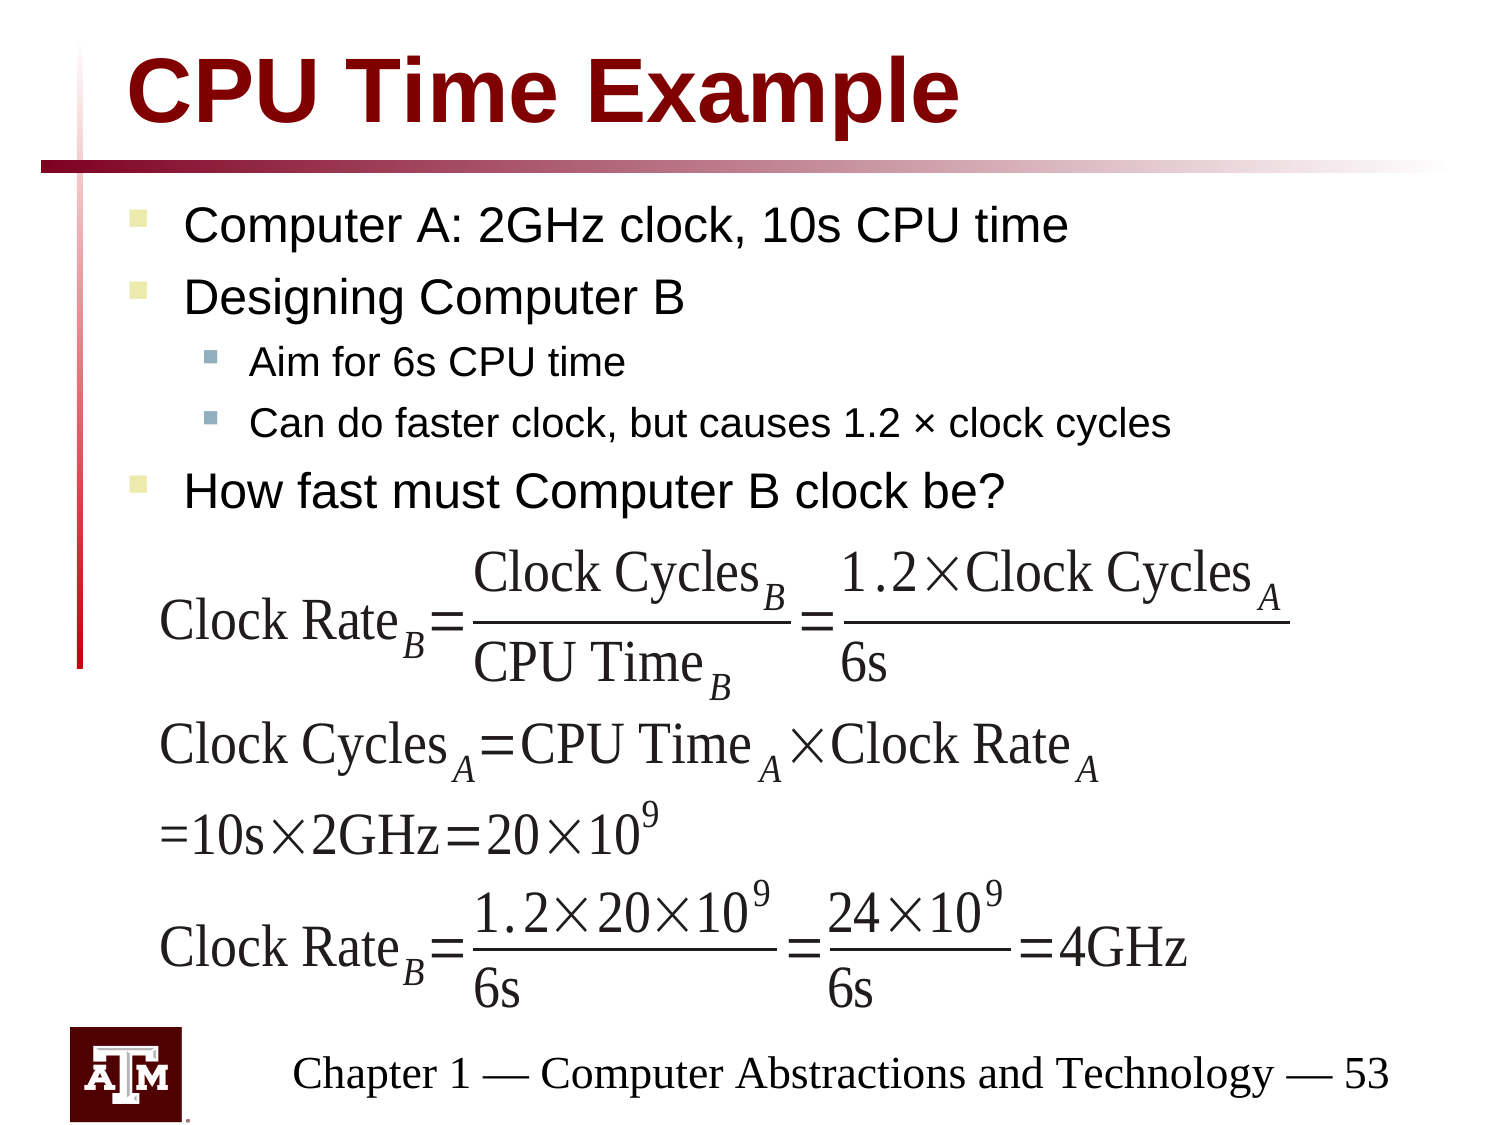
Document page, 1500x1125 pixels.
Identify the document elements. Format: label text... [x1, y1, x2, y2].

chart [146, 538, 1317, 1023]
picture [60, 1023, 196, 1125]
title CPU Time Example [112, 23, 1468, 149]
list Computer A: 2GHz clock, 10s CPU time Designing Computer B Aim for 6s CPU time Can do faster clock, but causes 1.2 × clock cycles How fast must Computer B clock be? [112, 184, 1469, 664]
